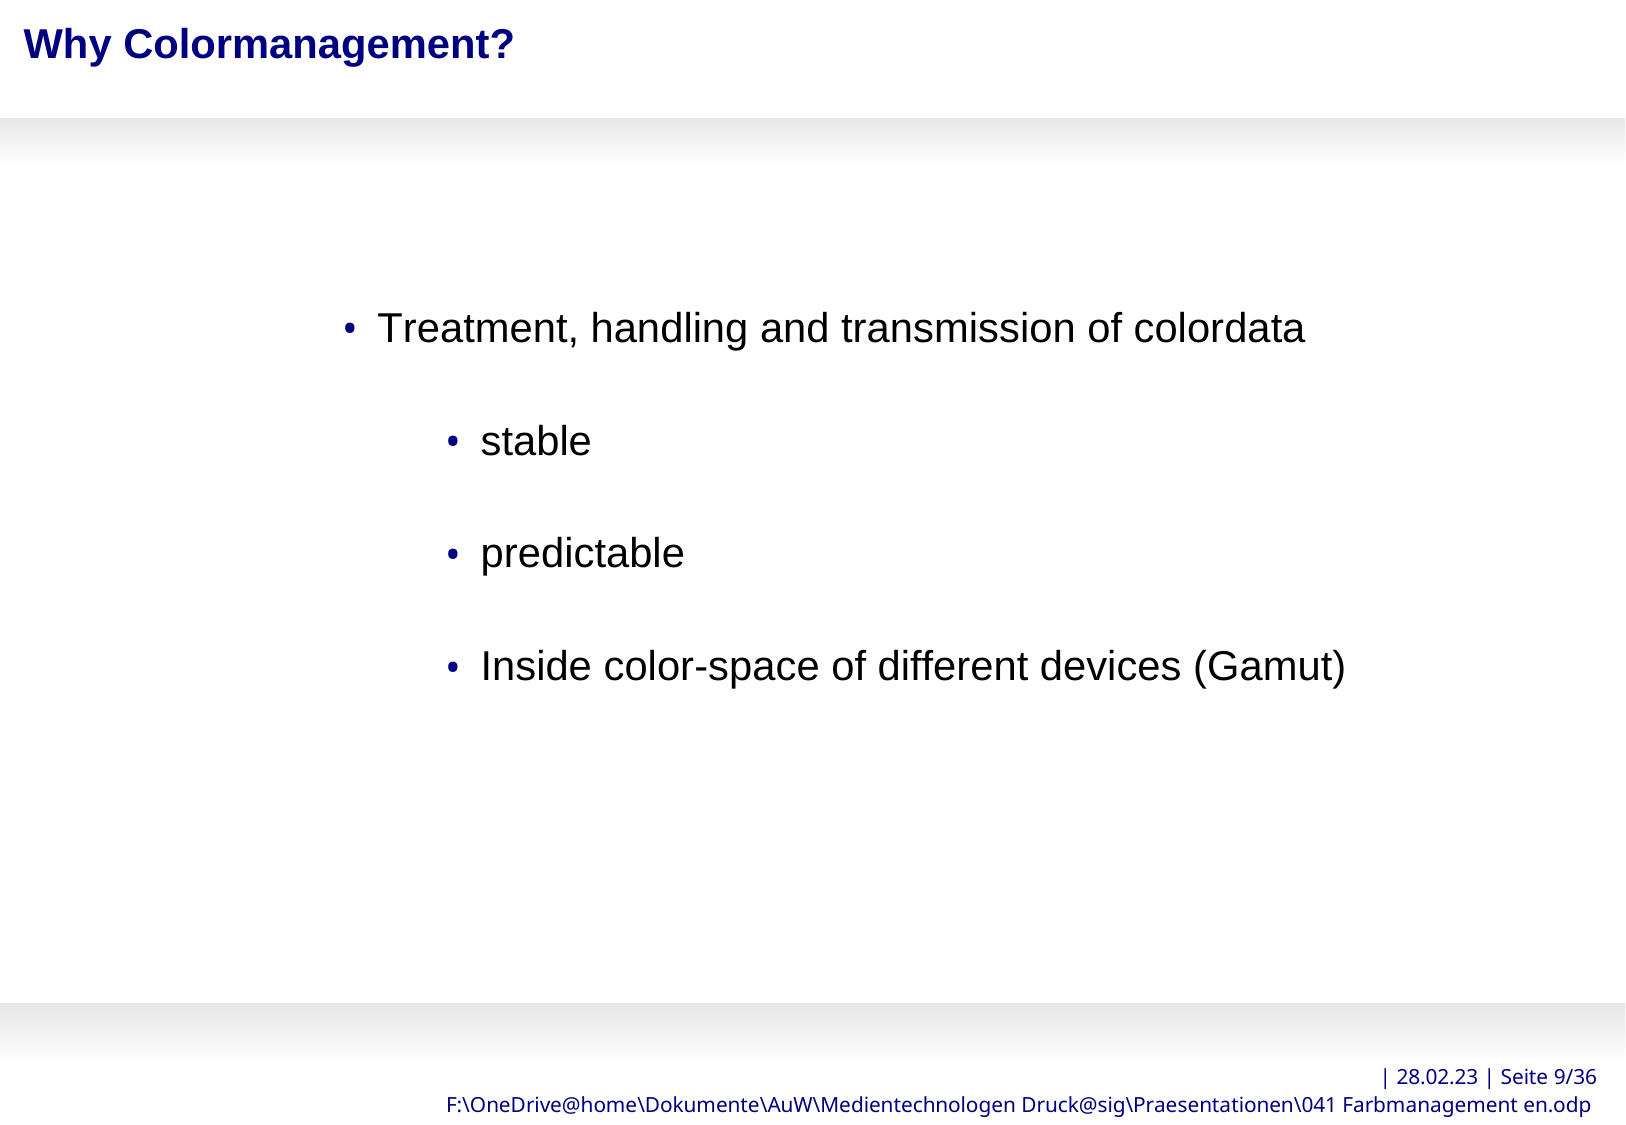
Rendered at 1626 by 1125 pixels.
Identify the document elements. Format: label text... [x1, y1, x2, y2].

list Treatment, handling and transmission of colordata stable predictable Inside color-space of different devices (Gamut) [295, 295, 1624, 801]
title Why Colormanagement? [23, 11, 1600, 130]
